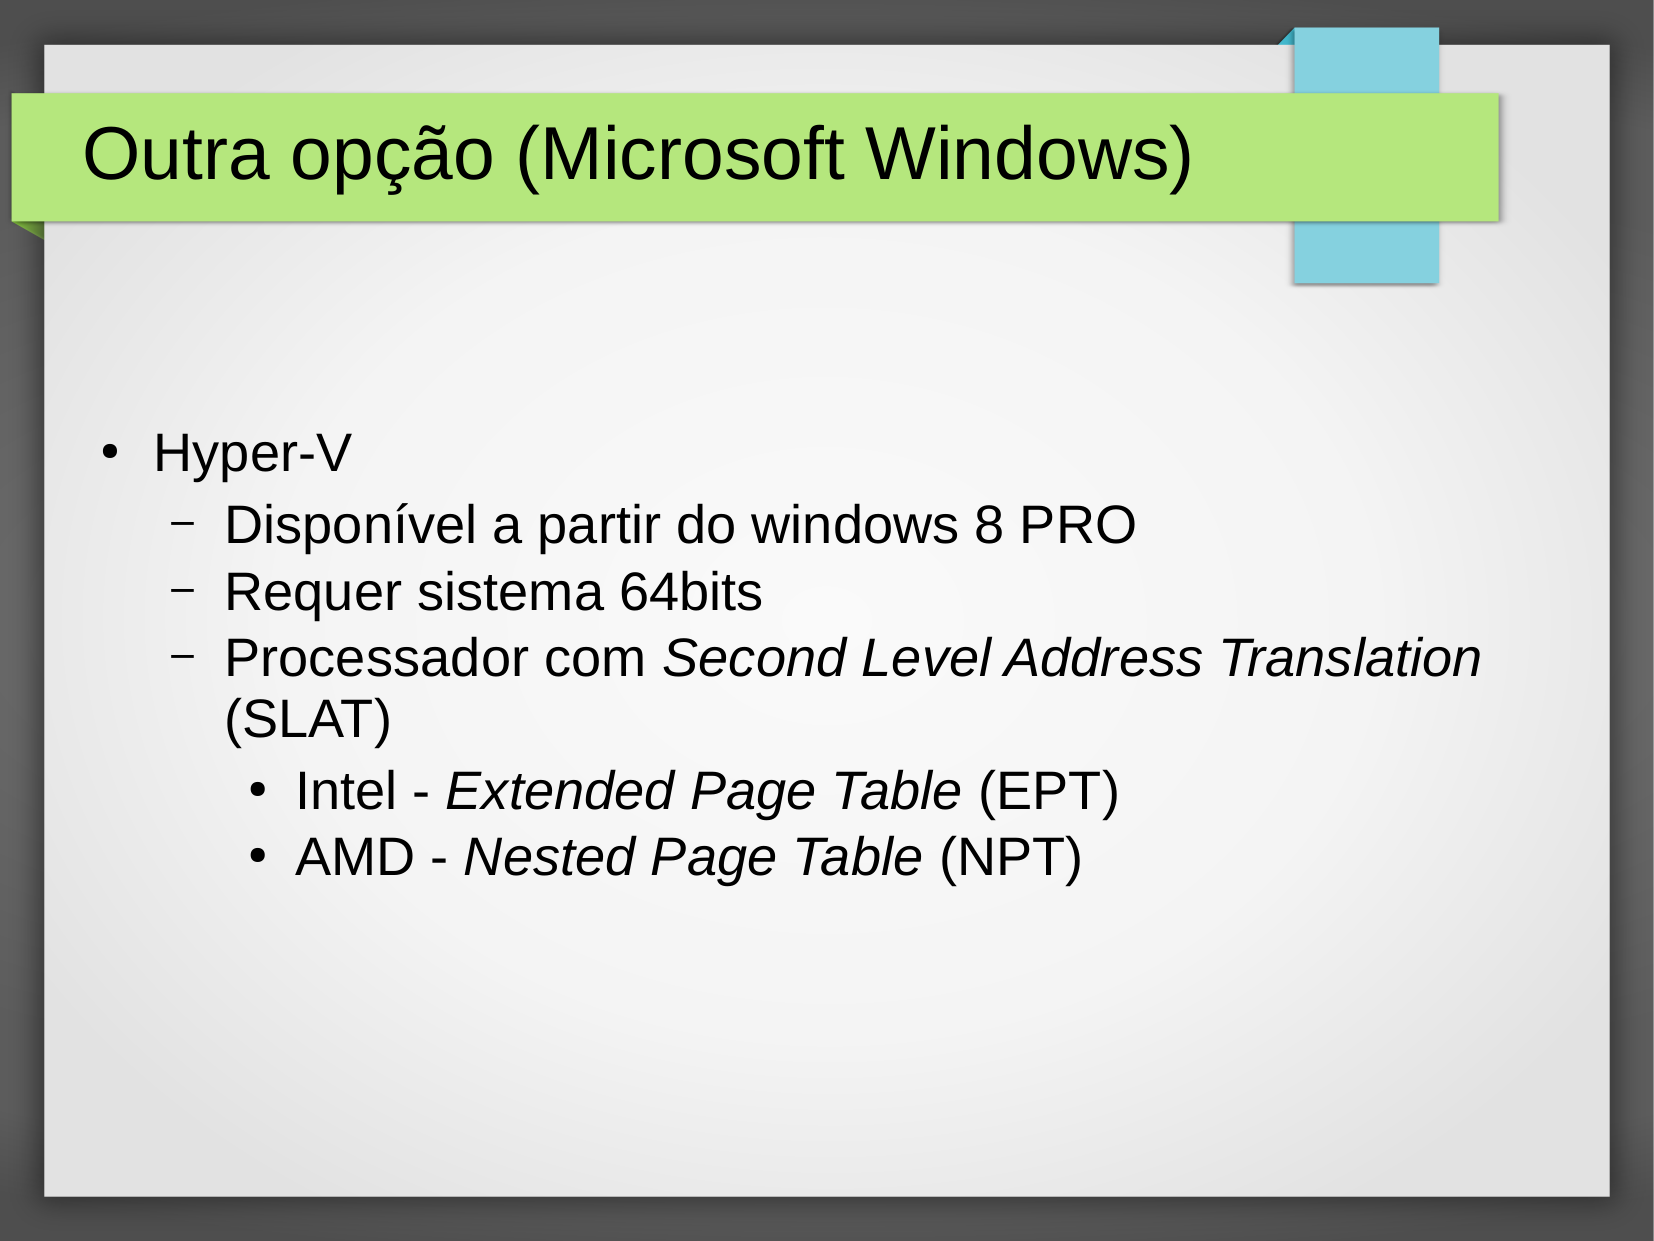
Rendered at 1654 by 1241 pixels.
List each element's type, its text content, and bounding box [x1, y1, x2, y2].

title Outra opção (Microsoft Windows) [82, 94, 1264, 213]
picture [0, 0, 1654, 1241]
list Hyper-V Disponível a partir do windows 8 PRO Requer sistema 64bits Processador com Second Level Address Translation (SLAT) Intel - Extended Page Table (EPT) AMD - Nested Page Table (NPT) [82, 295, 1571, 1015]
